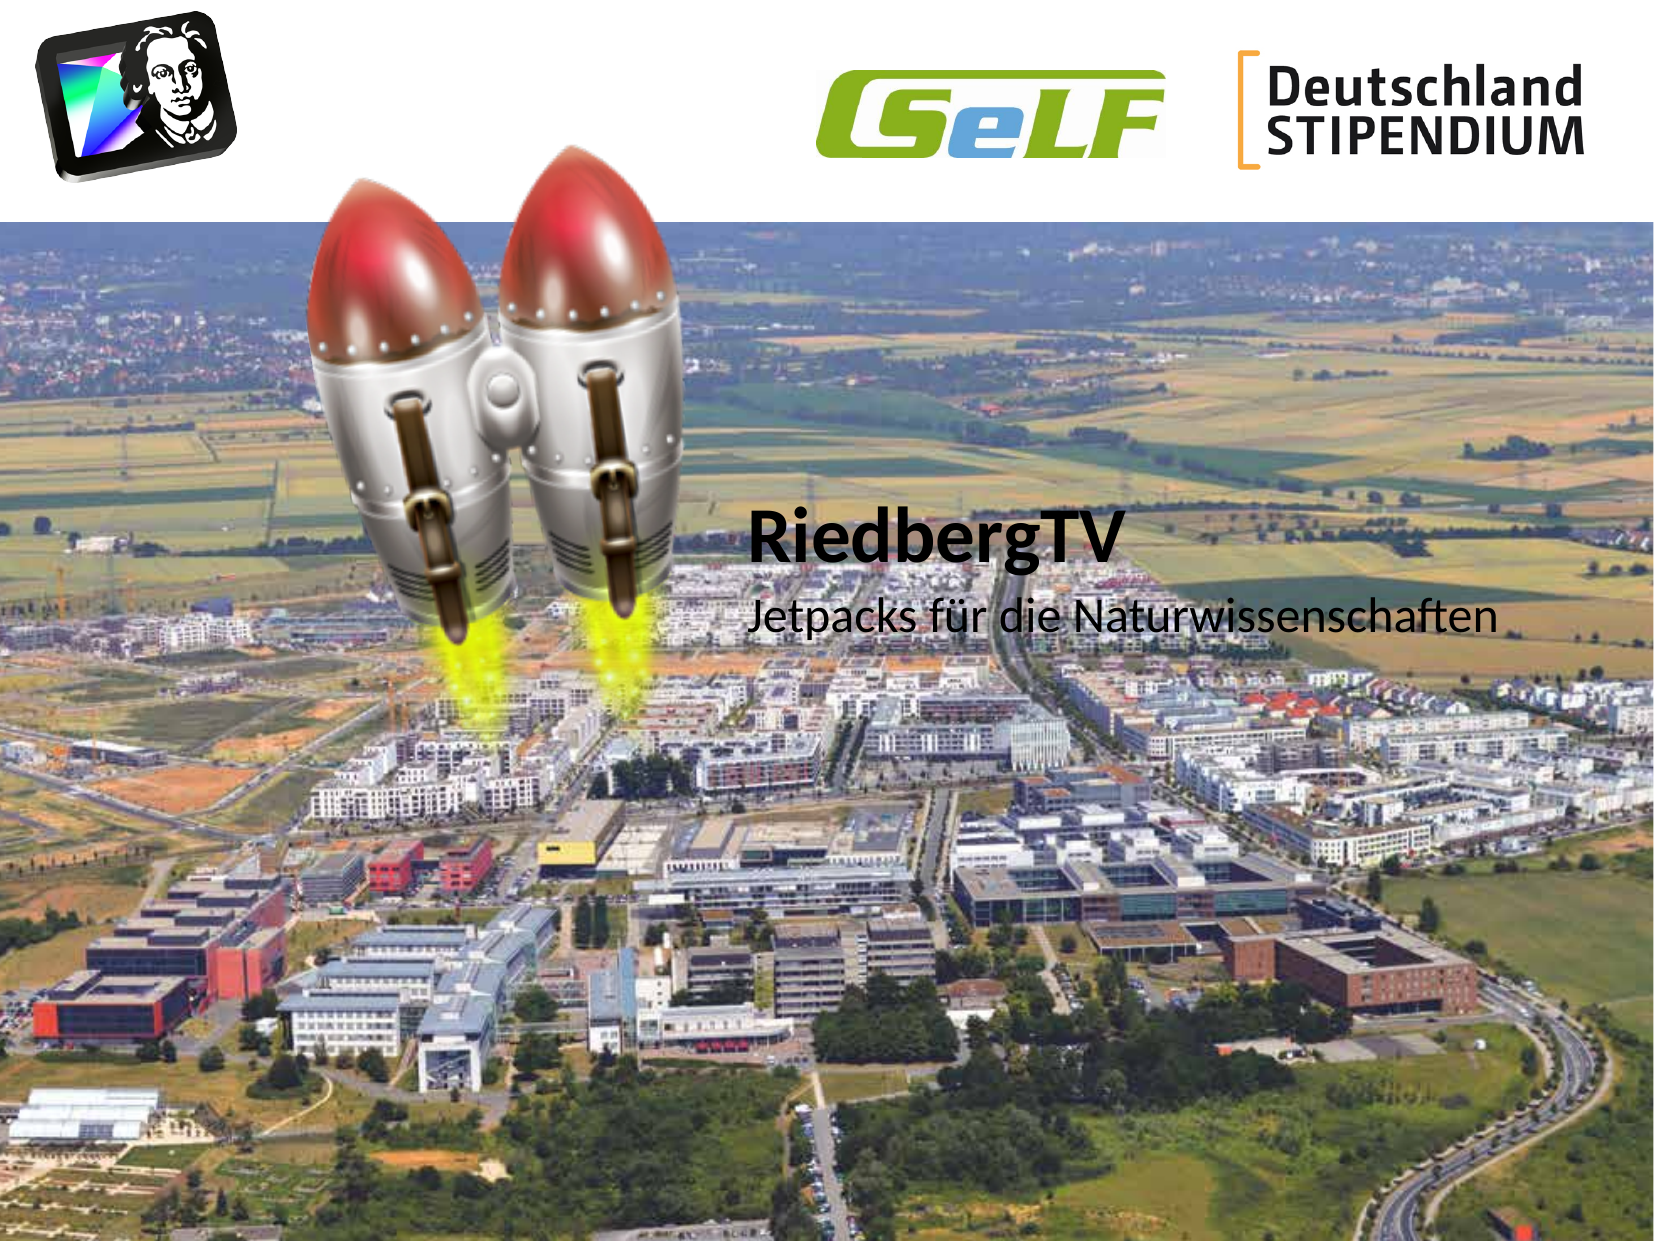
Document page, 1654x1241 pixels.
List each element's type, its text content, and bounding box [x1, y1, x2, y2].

picture [816, 70, 1166, 158]
picture [0, 129, 1654, 1241]
text_box RiedbergTV Jetpacks für die Naturwissenschaften [732, 496, 1583, 658]
picture [35, 11, 237, 183]
picture [1230, 42, 1595, 178]
